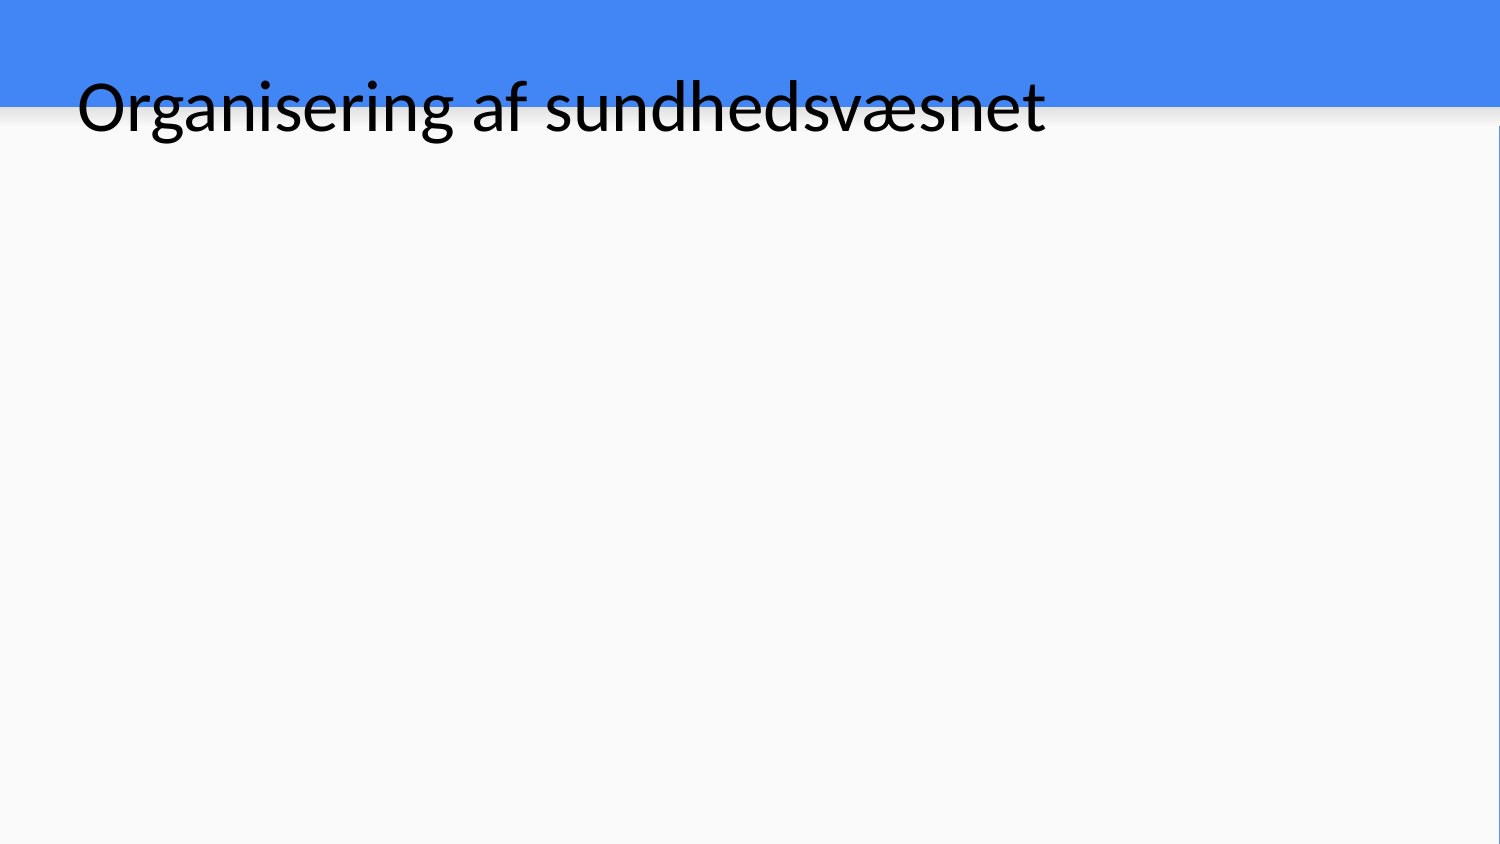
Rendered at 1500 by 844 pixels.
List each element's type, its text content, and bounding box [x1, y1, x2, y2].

text_box Organisering af sundhedsvæsnet [62, 37, 1216, 180]
